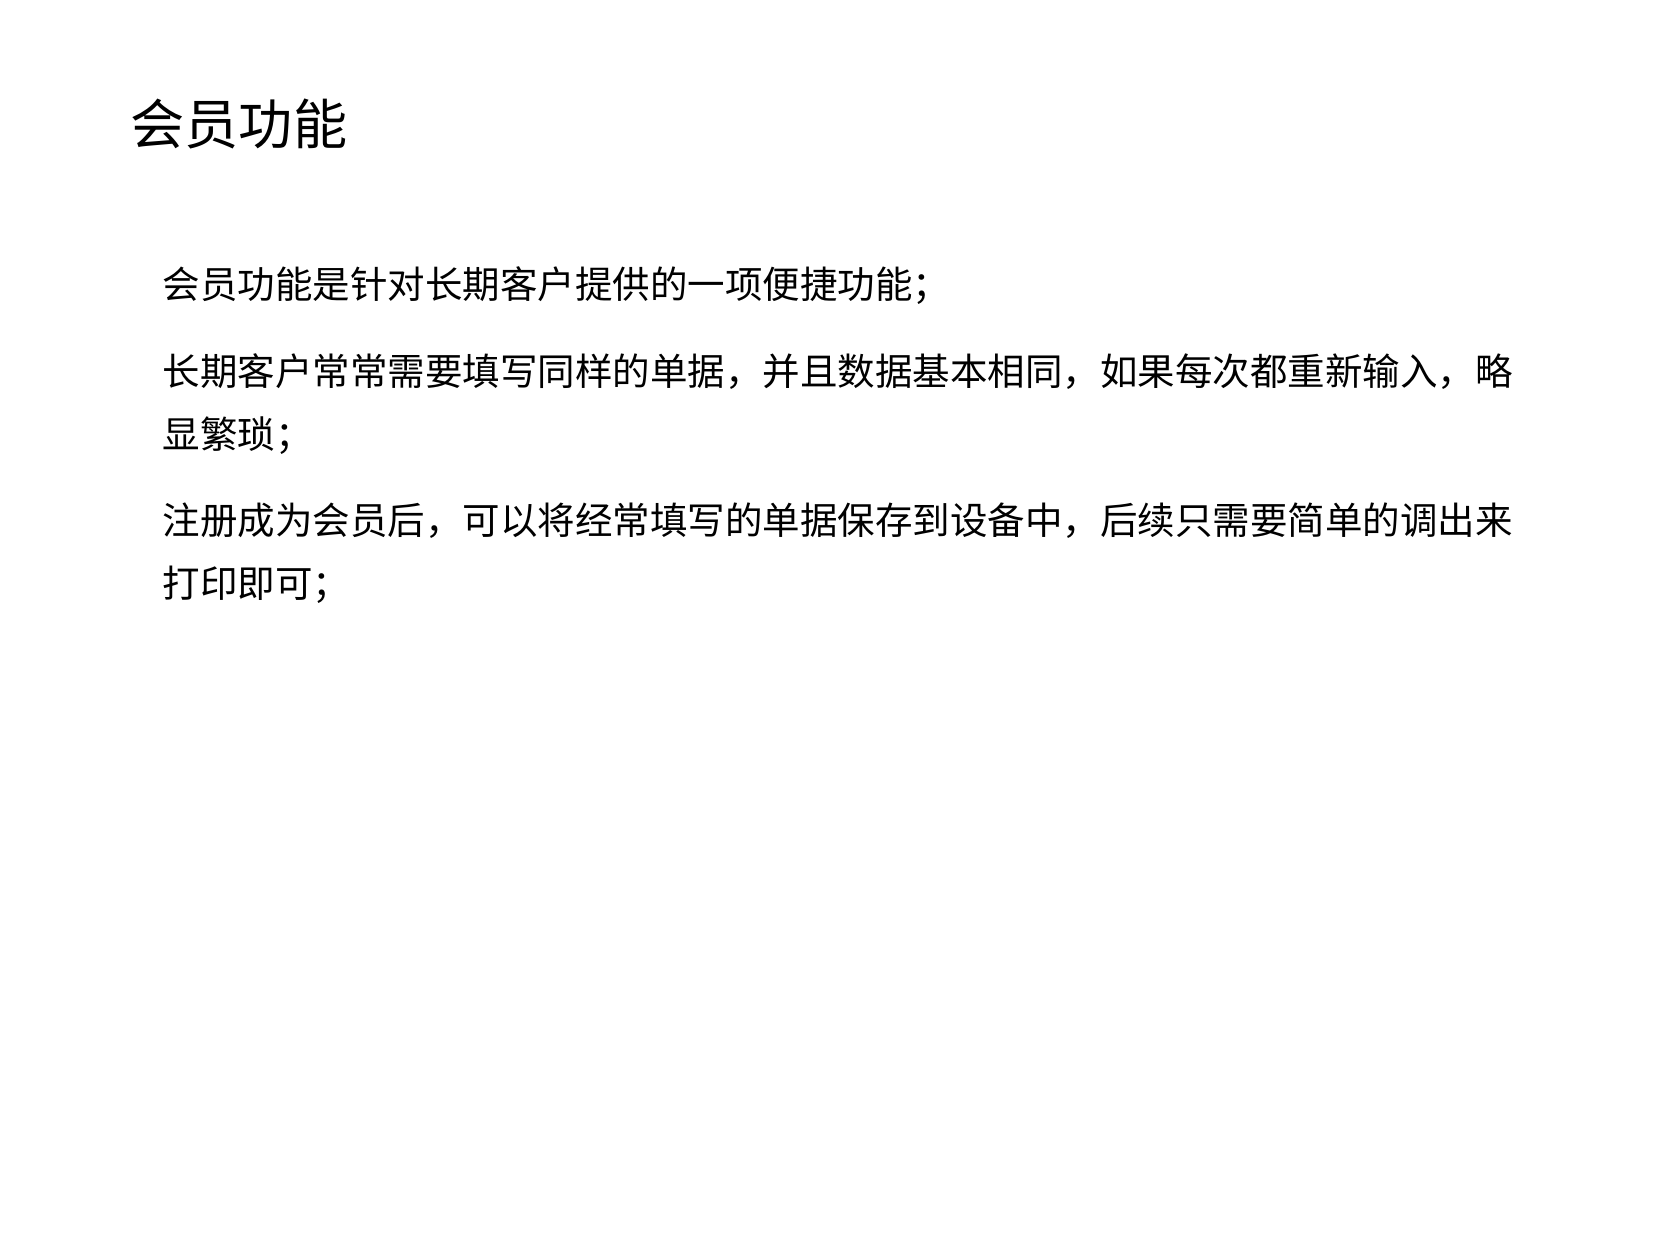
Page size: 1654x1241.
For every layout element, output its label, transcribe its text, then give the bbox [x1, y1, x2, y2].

text_box 会员功能是针对长期客户提供的一项便捷功能； 长期客户常常需要填写同样的单据，并且数据基本相同，如果每次都重新输入，略显繁琐； 注册成为会员后，可以将经常填写的单据保存到设备中，后续只需要简单的调出来打印即可； [147, 236, 1536, 690]
text_box 会员功能 [115, 88, 362, 166]
